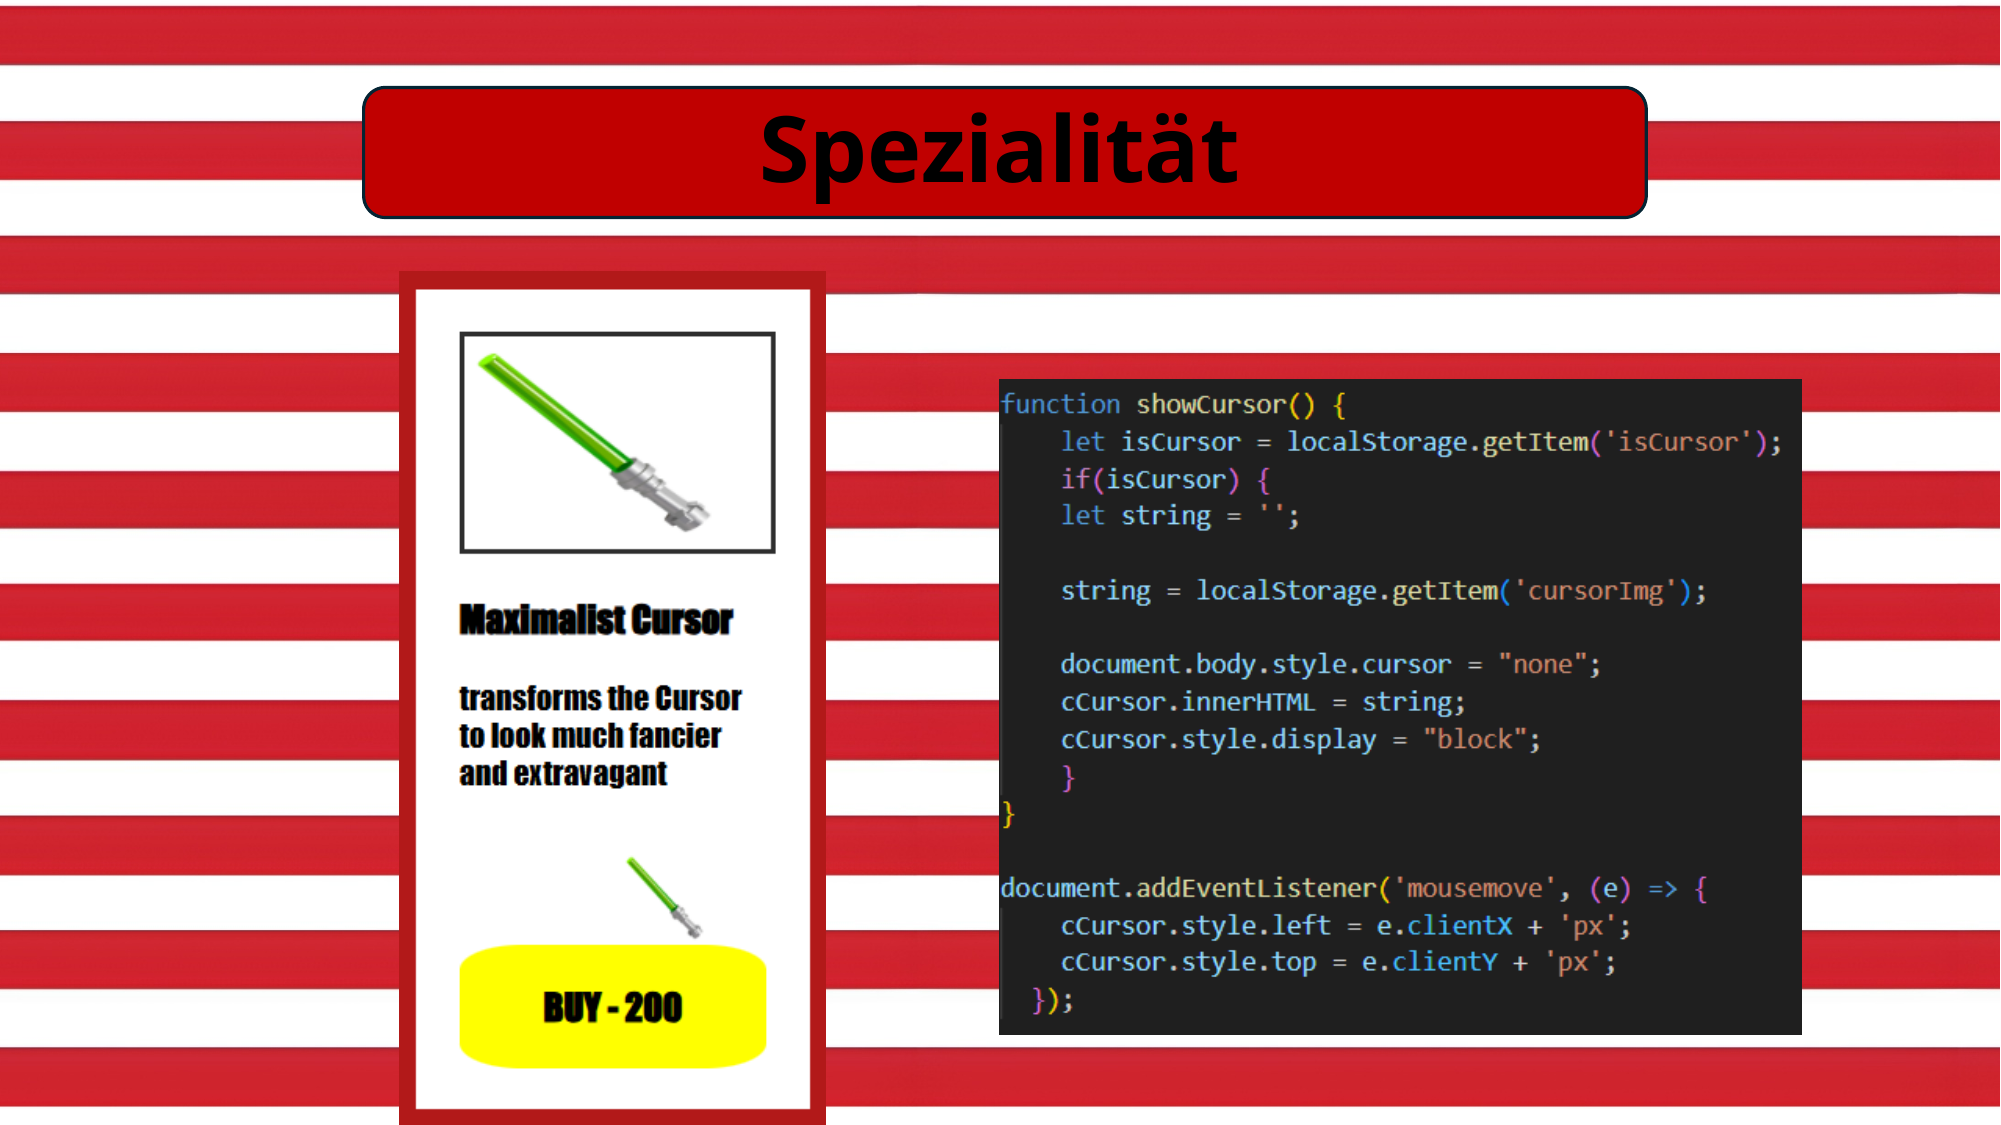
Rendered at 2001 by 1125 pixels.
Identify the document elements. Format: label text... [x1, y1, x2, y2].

picture [0, 0, 2000, 1125]
text_box Spezialität [133, 46, 1867, 259]
